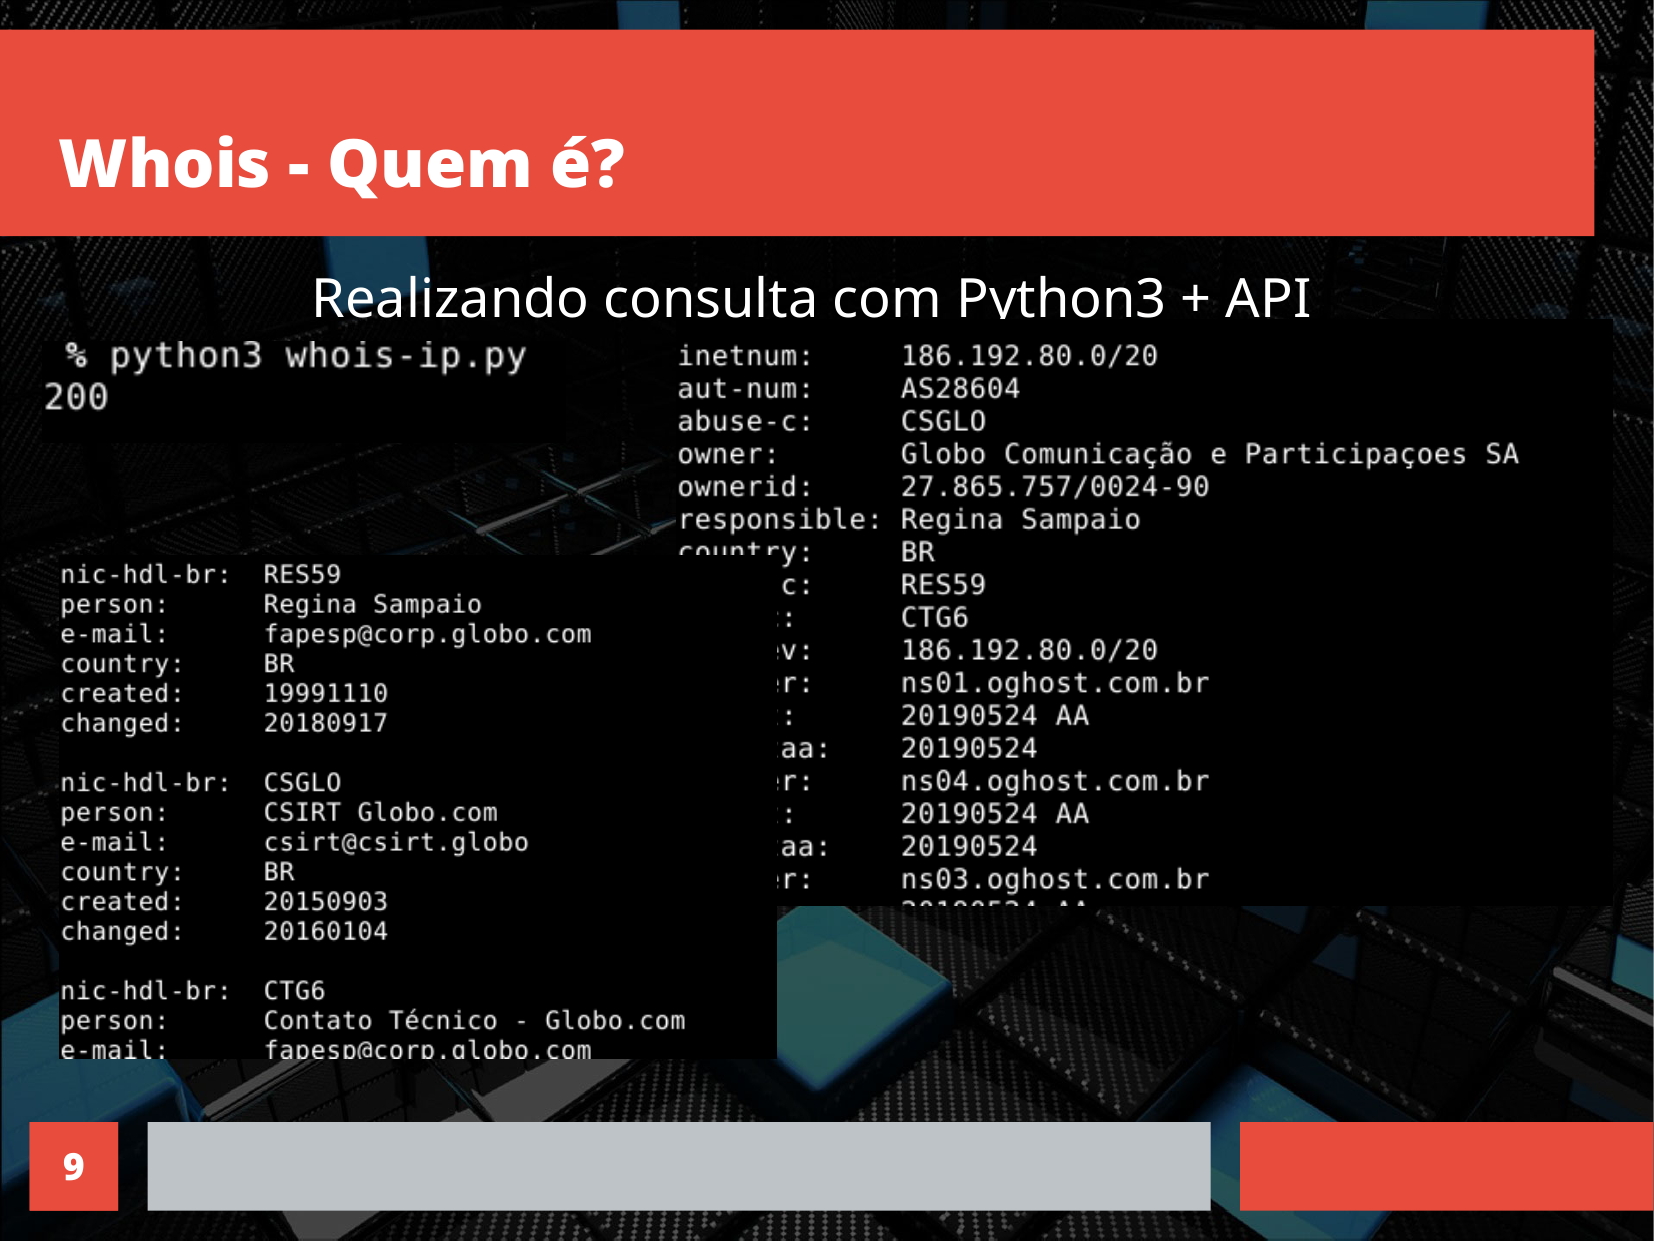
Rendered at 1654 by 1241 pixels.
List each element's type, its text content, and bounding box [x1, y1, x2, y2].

picture [0, 0, 1654, 1241]
title Whois - Quem é? [59, 59, 1595, 207]
list Realizando consulta com Python3 + API [59, 259, 1565, 555]
list Realizando consulta com Python3 + API [777, 906, 1565, 1028]
